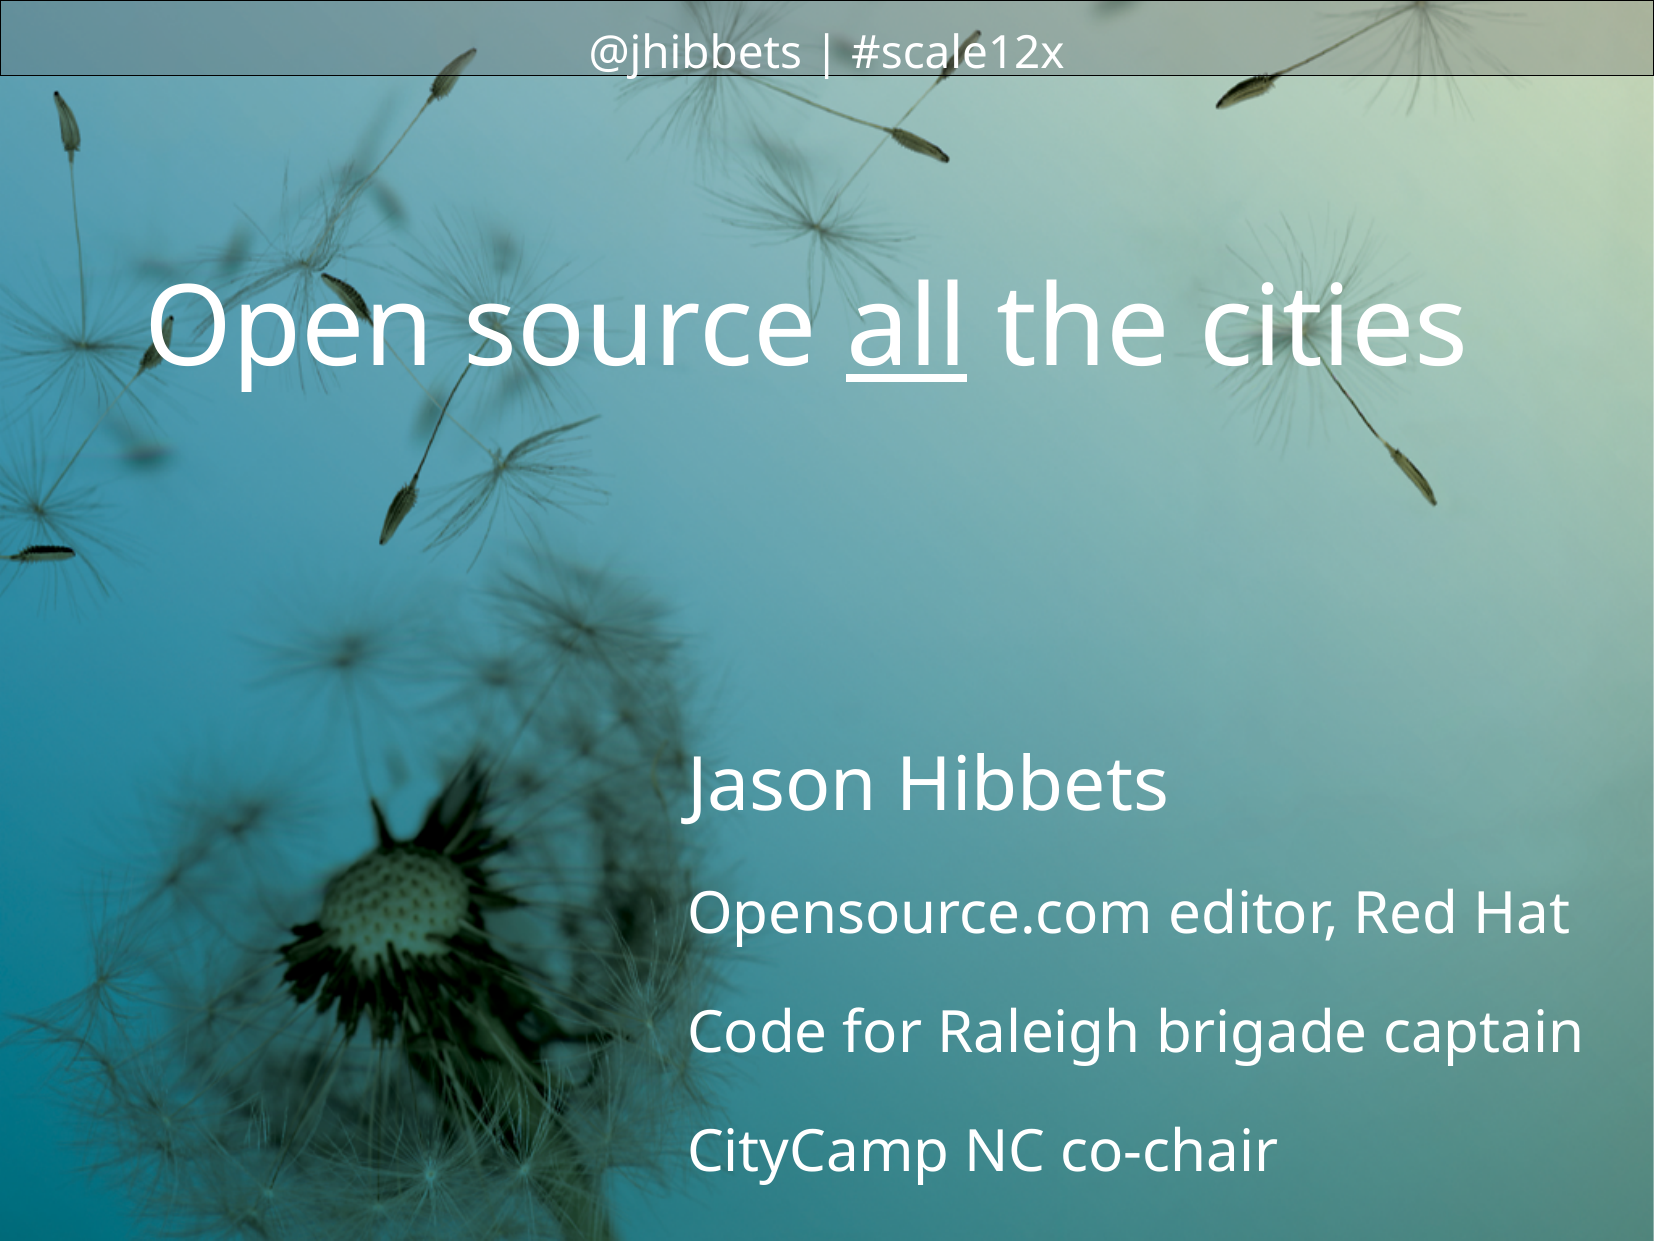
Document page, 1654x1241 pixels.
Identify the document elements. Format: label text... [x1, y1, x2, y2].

text_box Jason Hibbets Opensource.com editor, Red Hat Code for Raleigh brigade captain CityCamp NC co-chair February 22, 2014 | SCaLE 12x [672, 671, 1633, 1160]
picture [0, 76, 1654, 1241]
text_box Open source all the cities [41, 237, 1572, 428]
